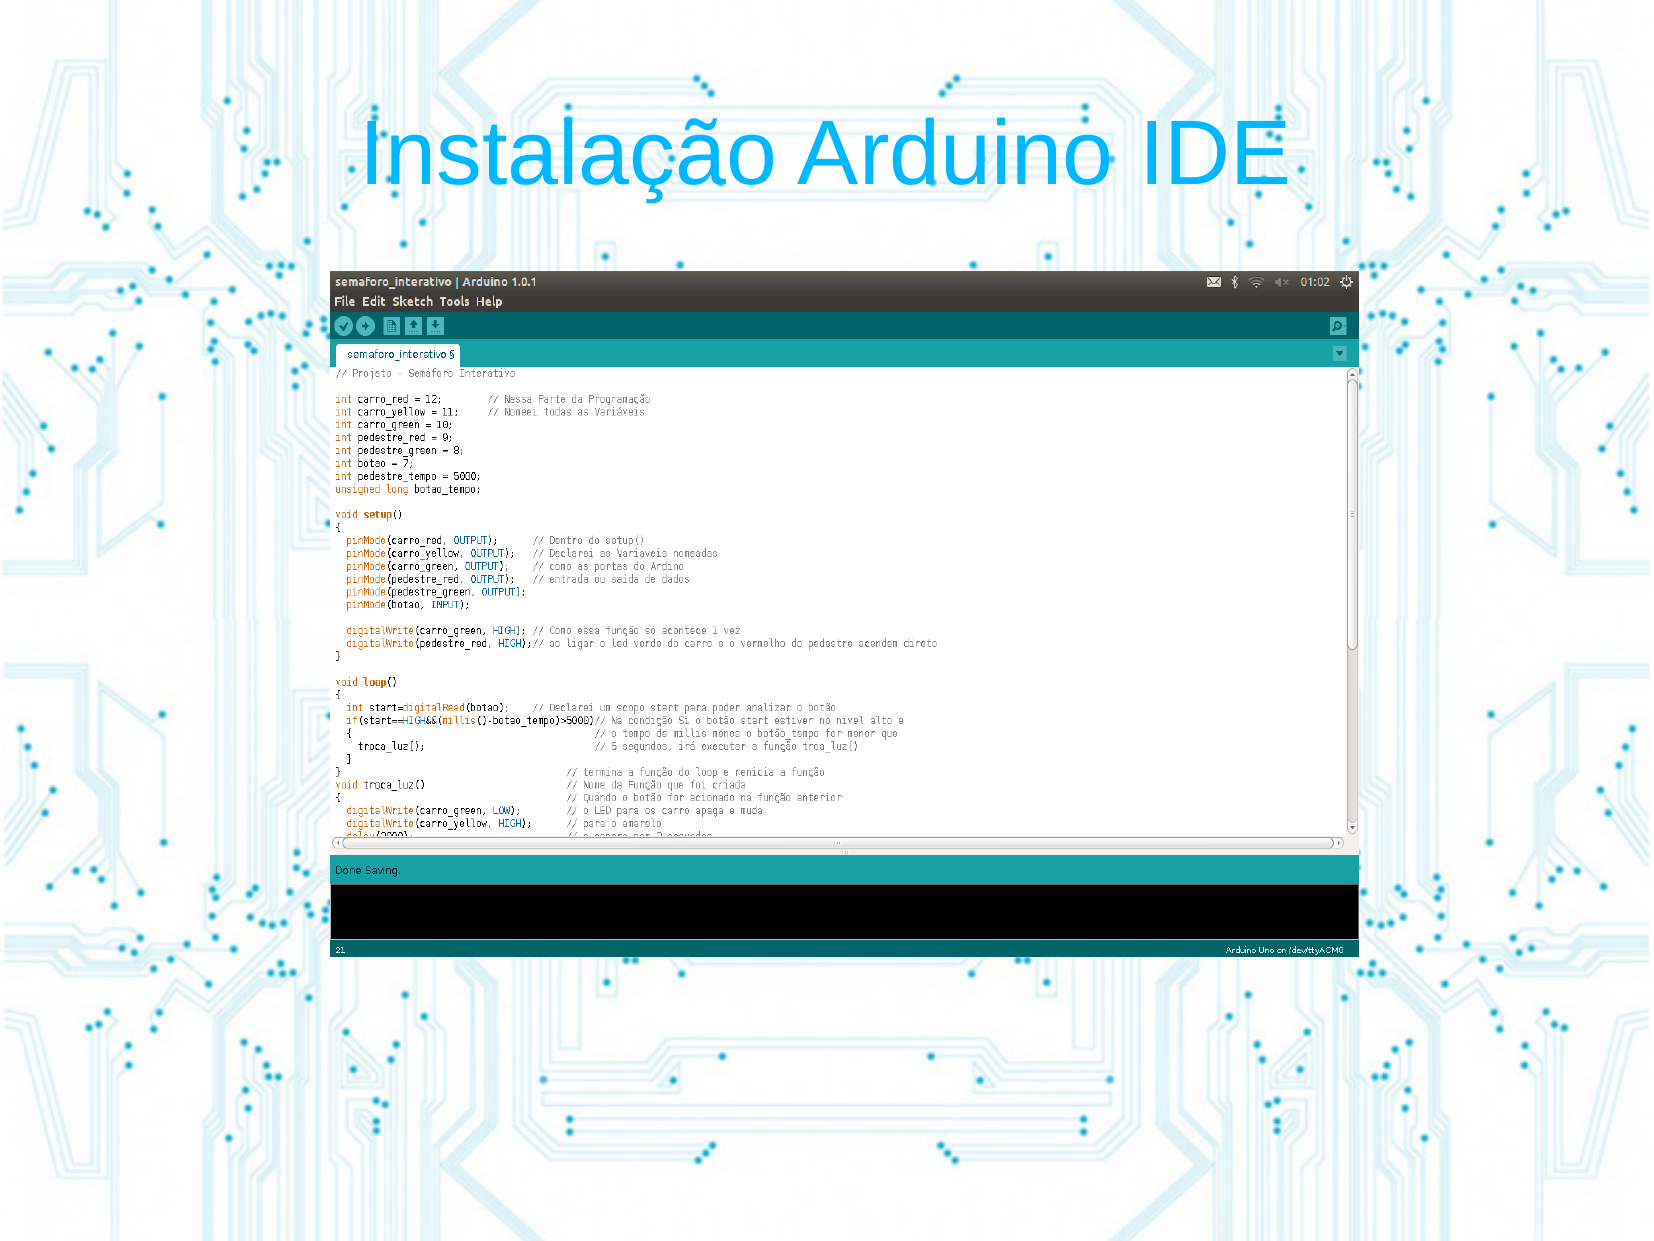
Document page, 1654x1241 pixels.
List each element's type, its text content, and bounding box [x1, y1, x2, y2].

picture [0, 0, 1654, 1241]
title Instalação Arduino IDE [82, 49, 1571, 257]
